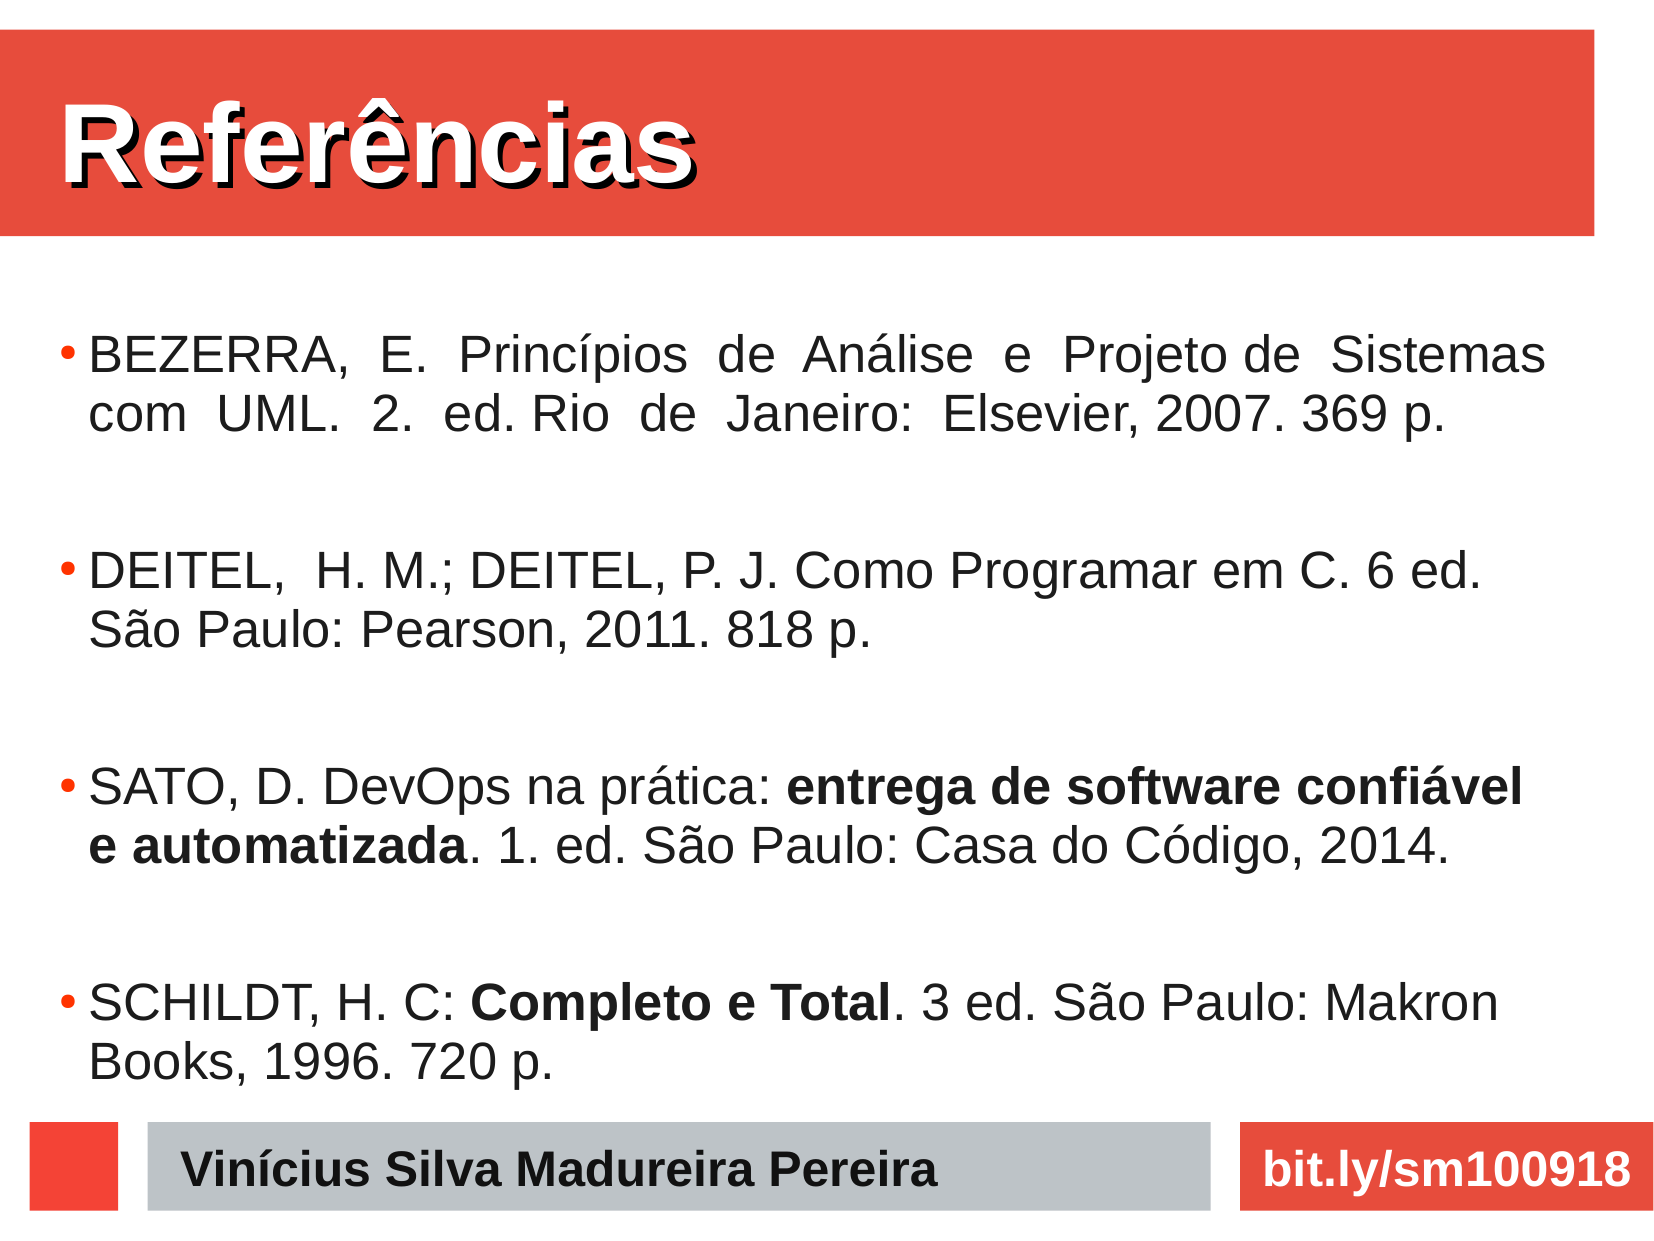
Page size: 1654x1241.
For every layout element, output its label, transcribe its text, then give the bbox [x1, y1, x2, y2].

title Referências [59, 59, 1595, 207]
text_box Vinícius Silva Madureira Pereira [165, 1133, 1170, 1205]
text_box bit.ly/sm100918 [1228, 1133, 1654, 1205]
list BEZERRA, E. Princípios de Análise e Projeto de Sistemas com UML. 2. ed. Rio de Janeiro: Elsevier, 2007. 369 p. DEITEL, H. M.; DEITEL, P. J. Como Programar em C. 6 ed. São Paulo: Pearson, 2011. 818 p. SATO, D. DevOps na prática: entrega de software confiável e automatizada. 1. ed. São Paulo: Casa do Código, 2014. SCHILDT, H. C: Completo e Total. 3 ed. São Paulo: Makron Books, 1996. 720 p. [59, 324, 1565, 1093]
